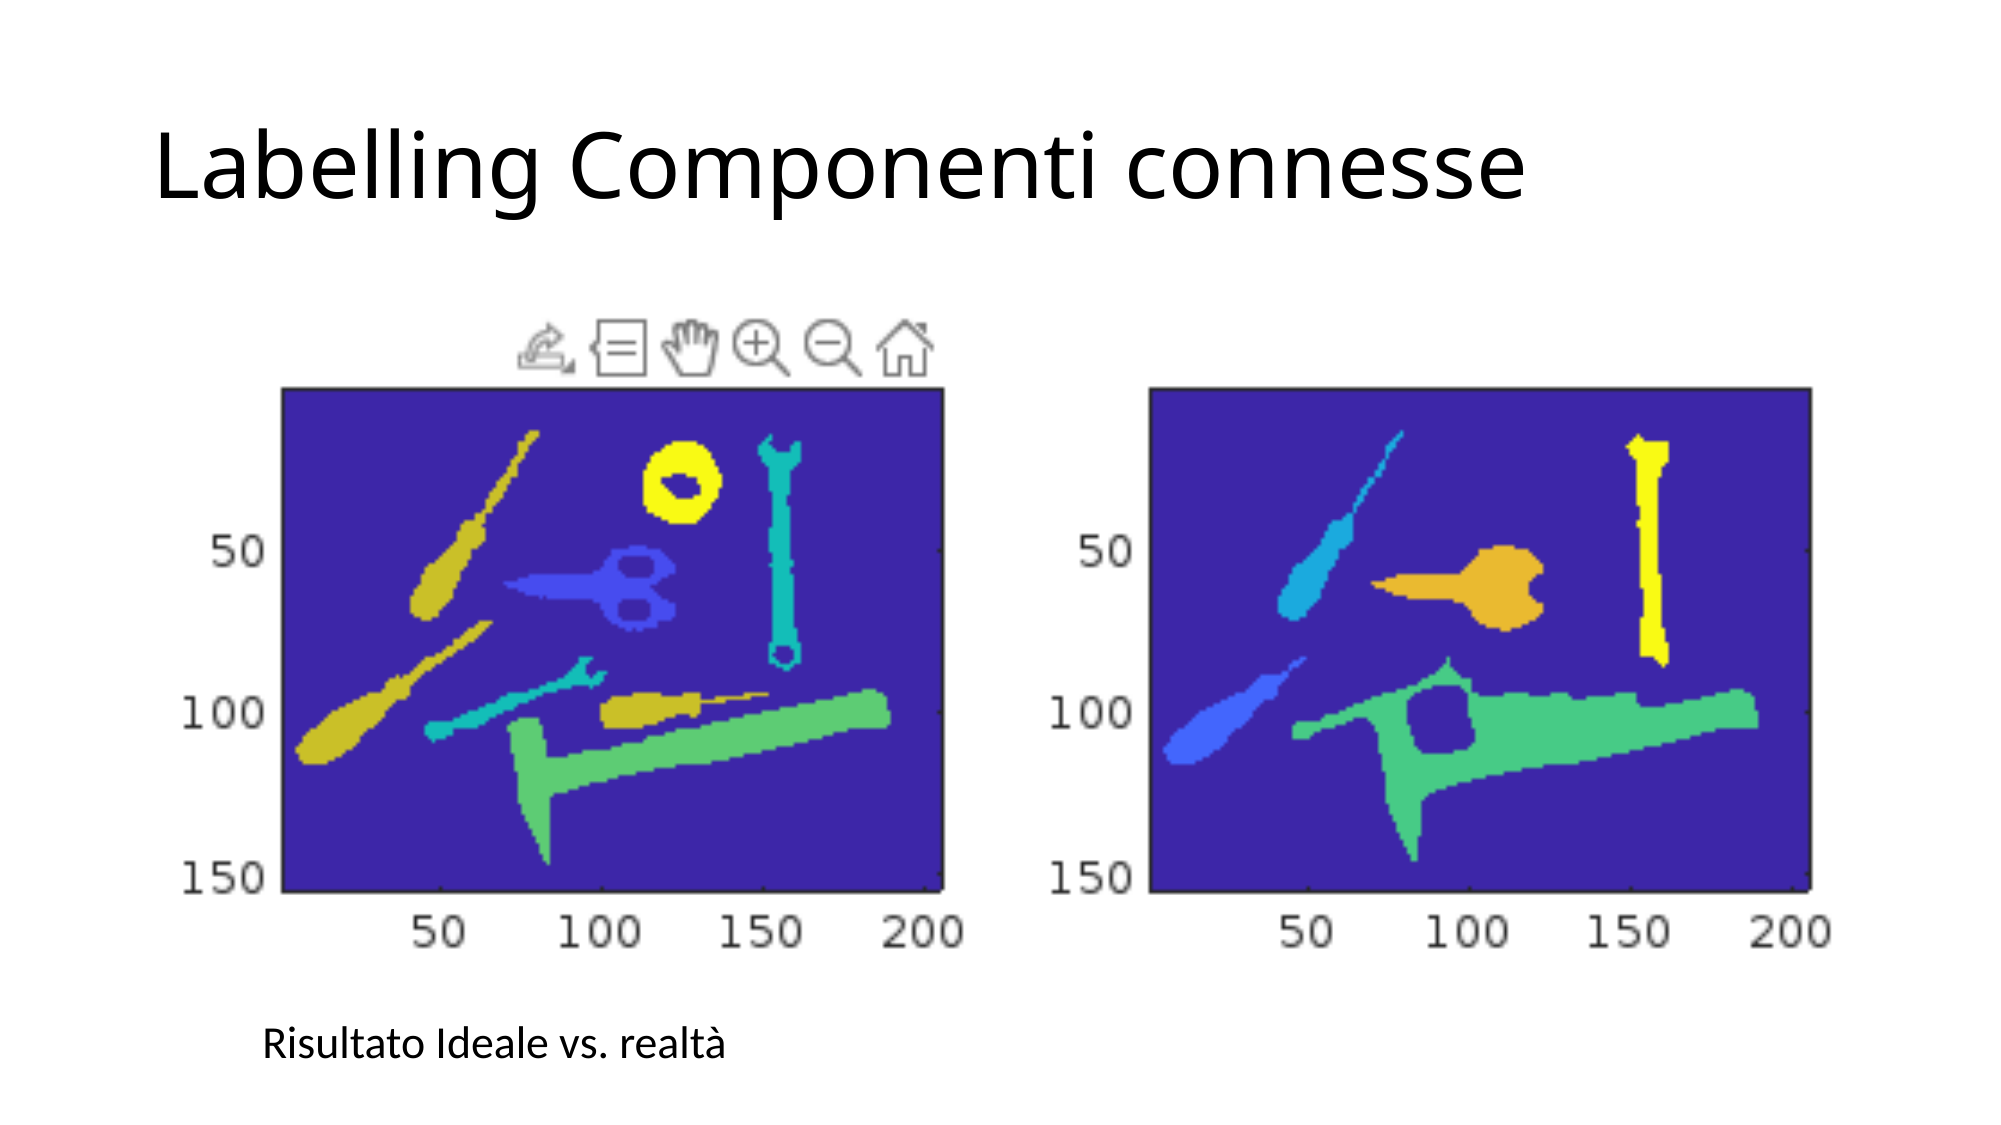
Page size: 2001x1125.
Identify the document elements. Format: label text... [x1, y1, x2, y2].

title Labelling Componenti connesse [137, 59, 1863, 278]
text_box Risultato Ideale vs. realtà [247, 1005, 1310, 1077]
picture [78, 281, 1964, 1017]
